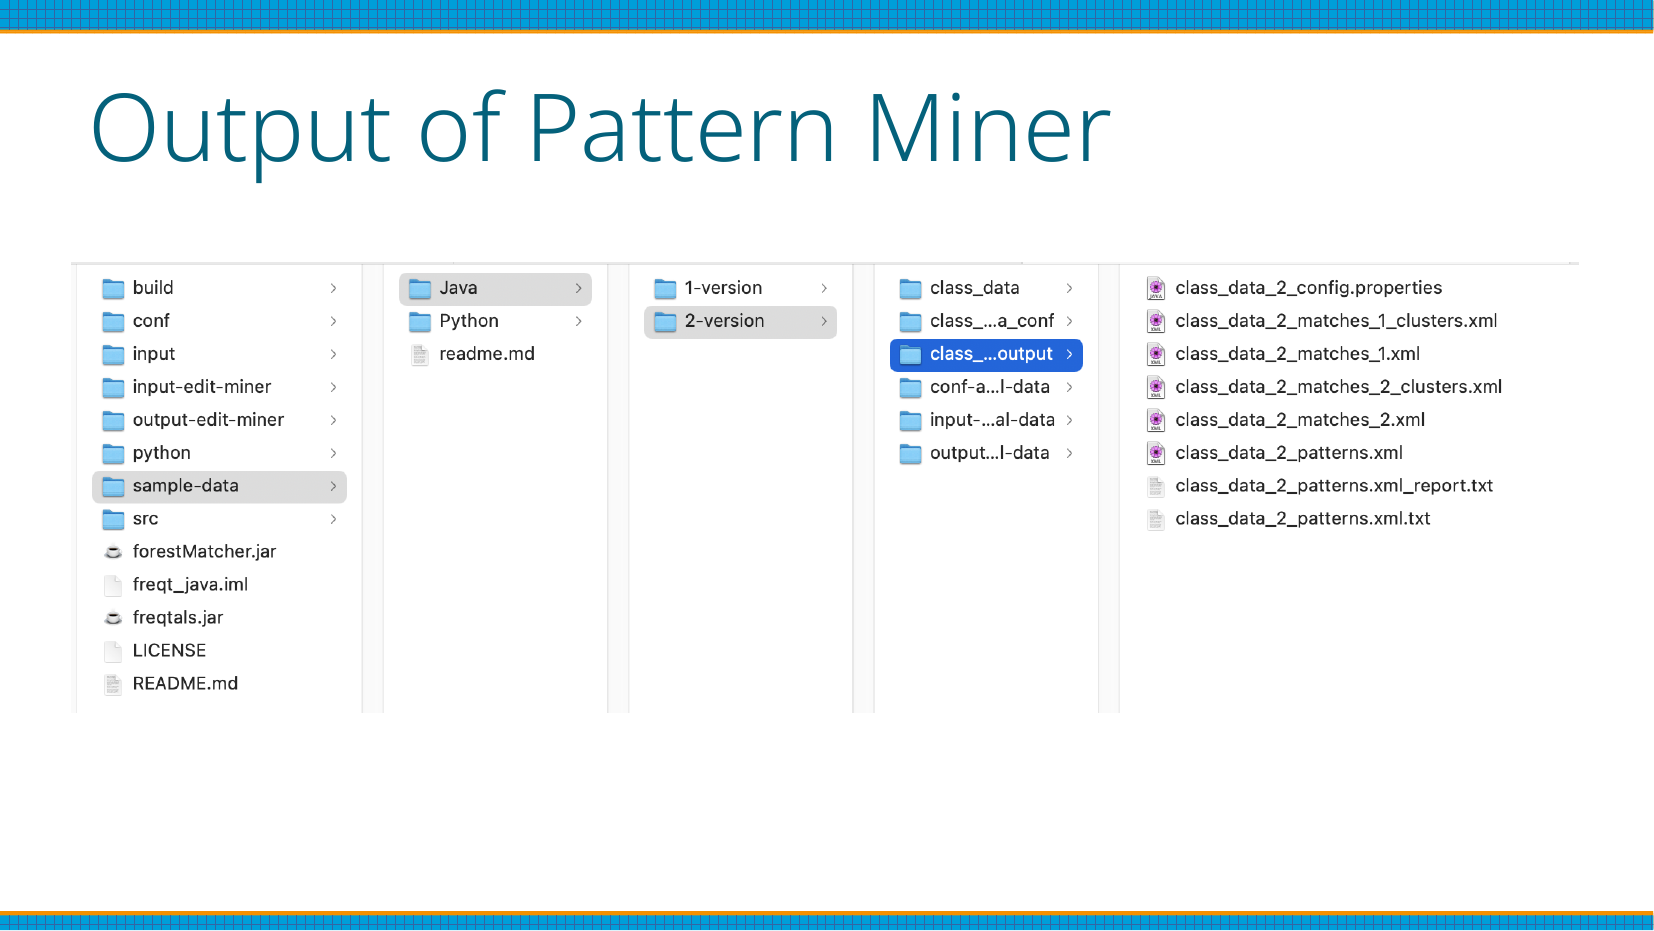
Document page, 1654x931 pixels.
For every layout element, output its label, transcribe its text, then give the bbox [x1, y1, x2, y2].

picture [71, 262, 1579, 713]
title Output of Pattern Miner [88, 44, 1565, 207]
